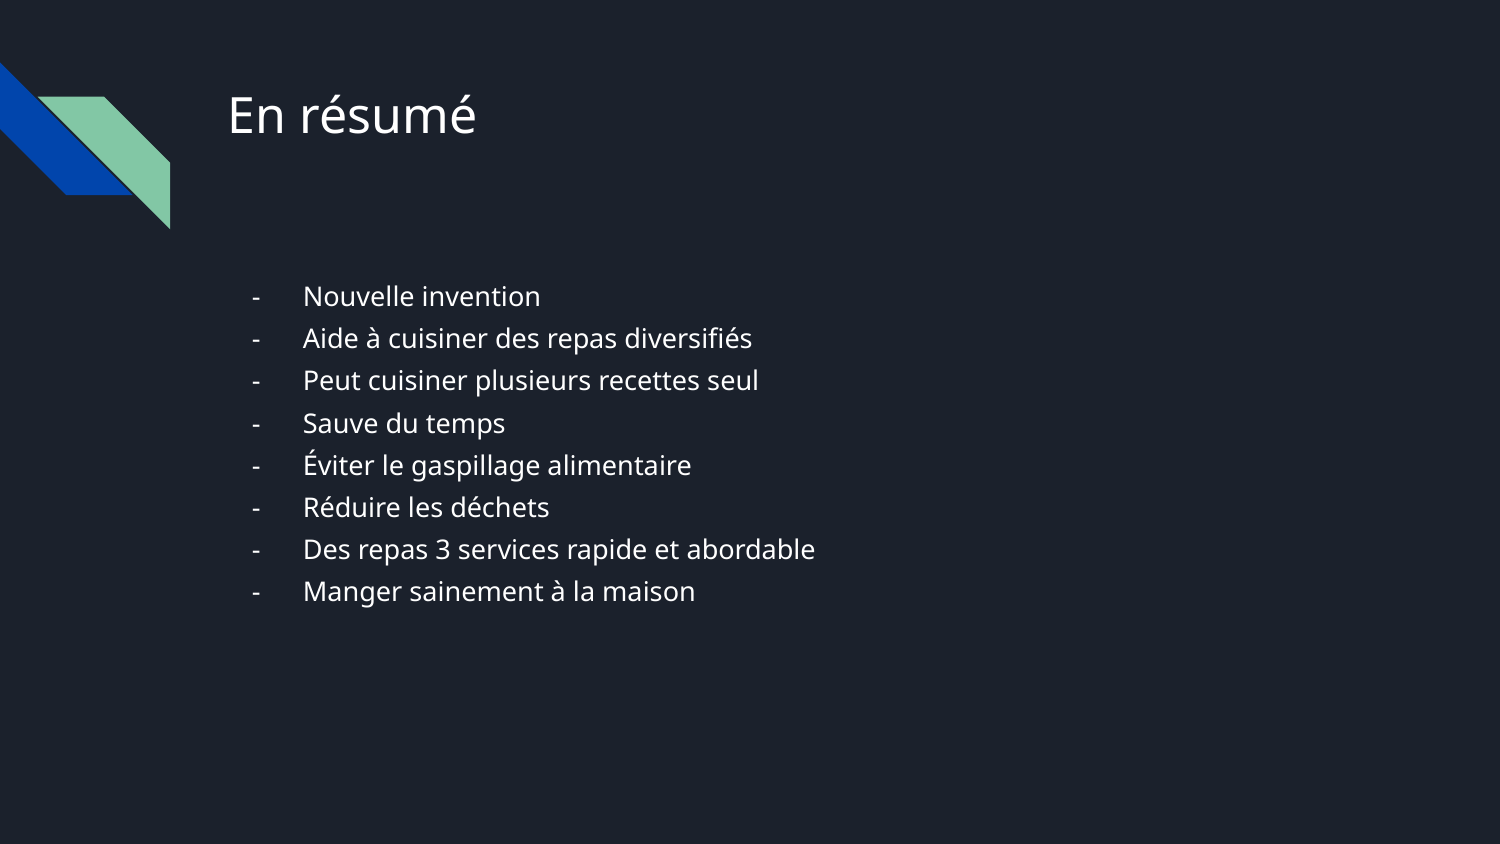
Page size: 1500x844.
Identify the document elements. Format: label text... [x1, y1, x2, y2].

list Nouvelle invention Aide à cuisiner des repas diversifiés Peut cuisiner plusieurs recettes seul Sauve du temps Éviter le gaspillage alimentaire Réduire les déchets Des repas 3 services rapide et abordable Manger sainement à la maison [212, 257, 1368, 735]
title En résumé [212, 64, 1368, 215]
